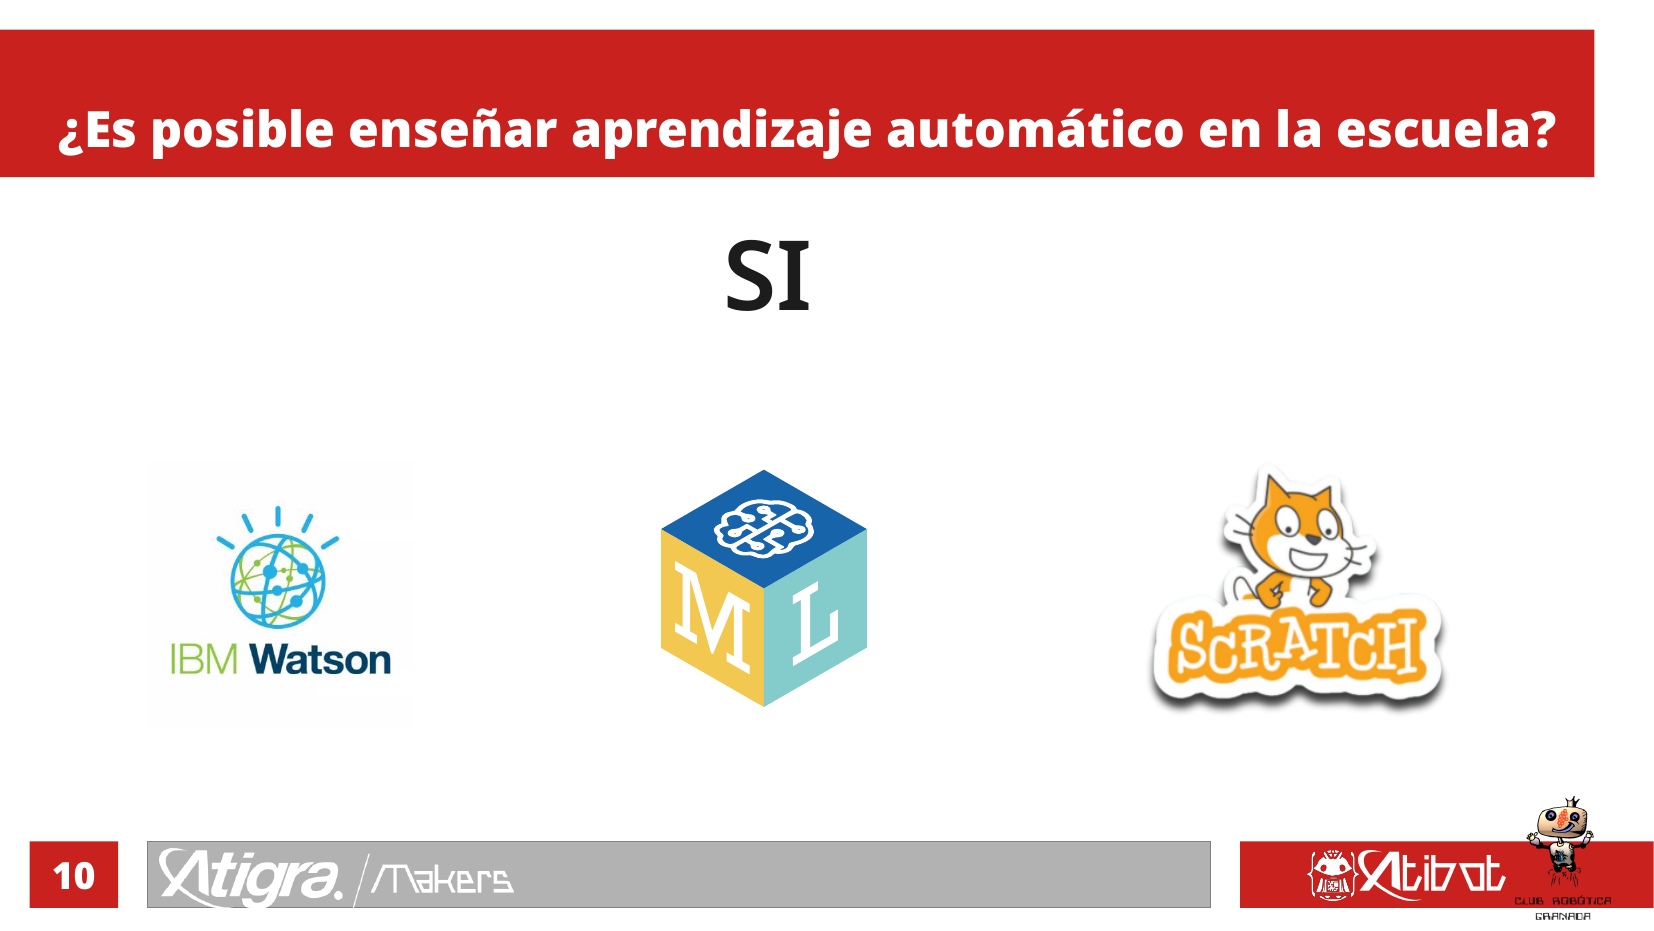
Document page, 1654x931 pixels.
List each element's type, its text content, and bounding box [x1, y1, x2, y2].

picture [147, 461, 414, 728]
picture [1122, 442, 1473, 741]
list SI [708, 206, 827, 340]
picture [1307, 850, 1506, 901]
picture [1510, 785, 1616, 931]
picture [639, 467, 886, 709]
picture [159, 848, 514, 910]
title ¿Es posible enseñar aprendizaje automático en la escuela? [59, 44, 1595, 163]
